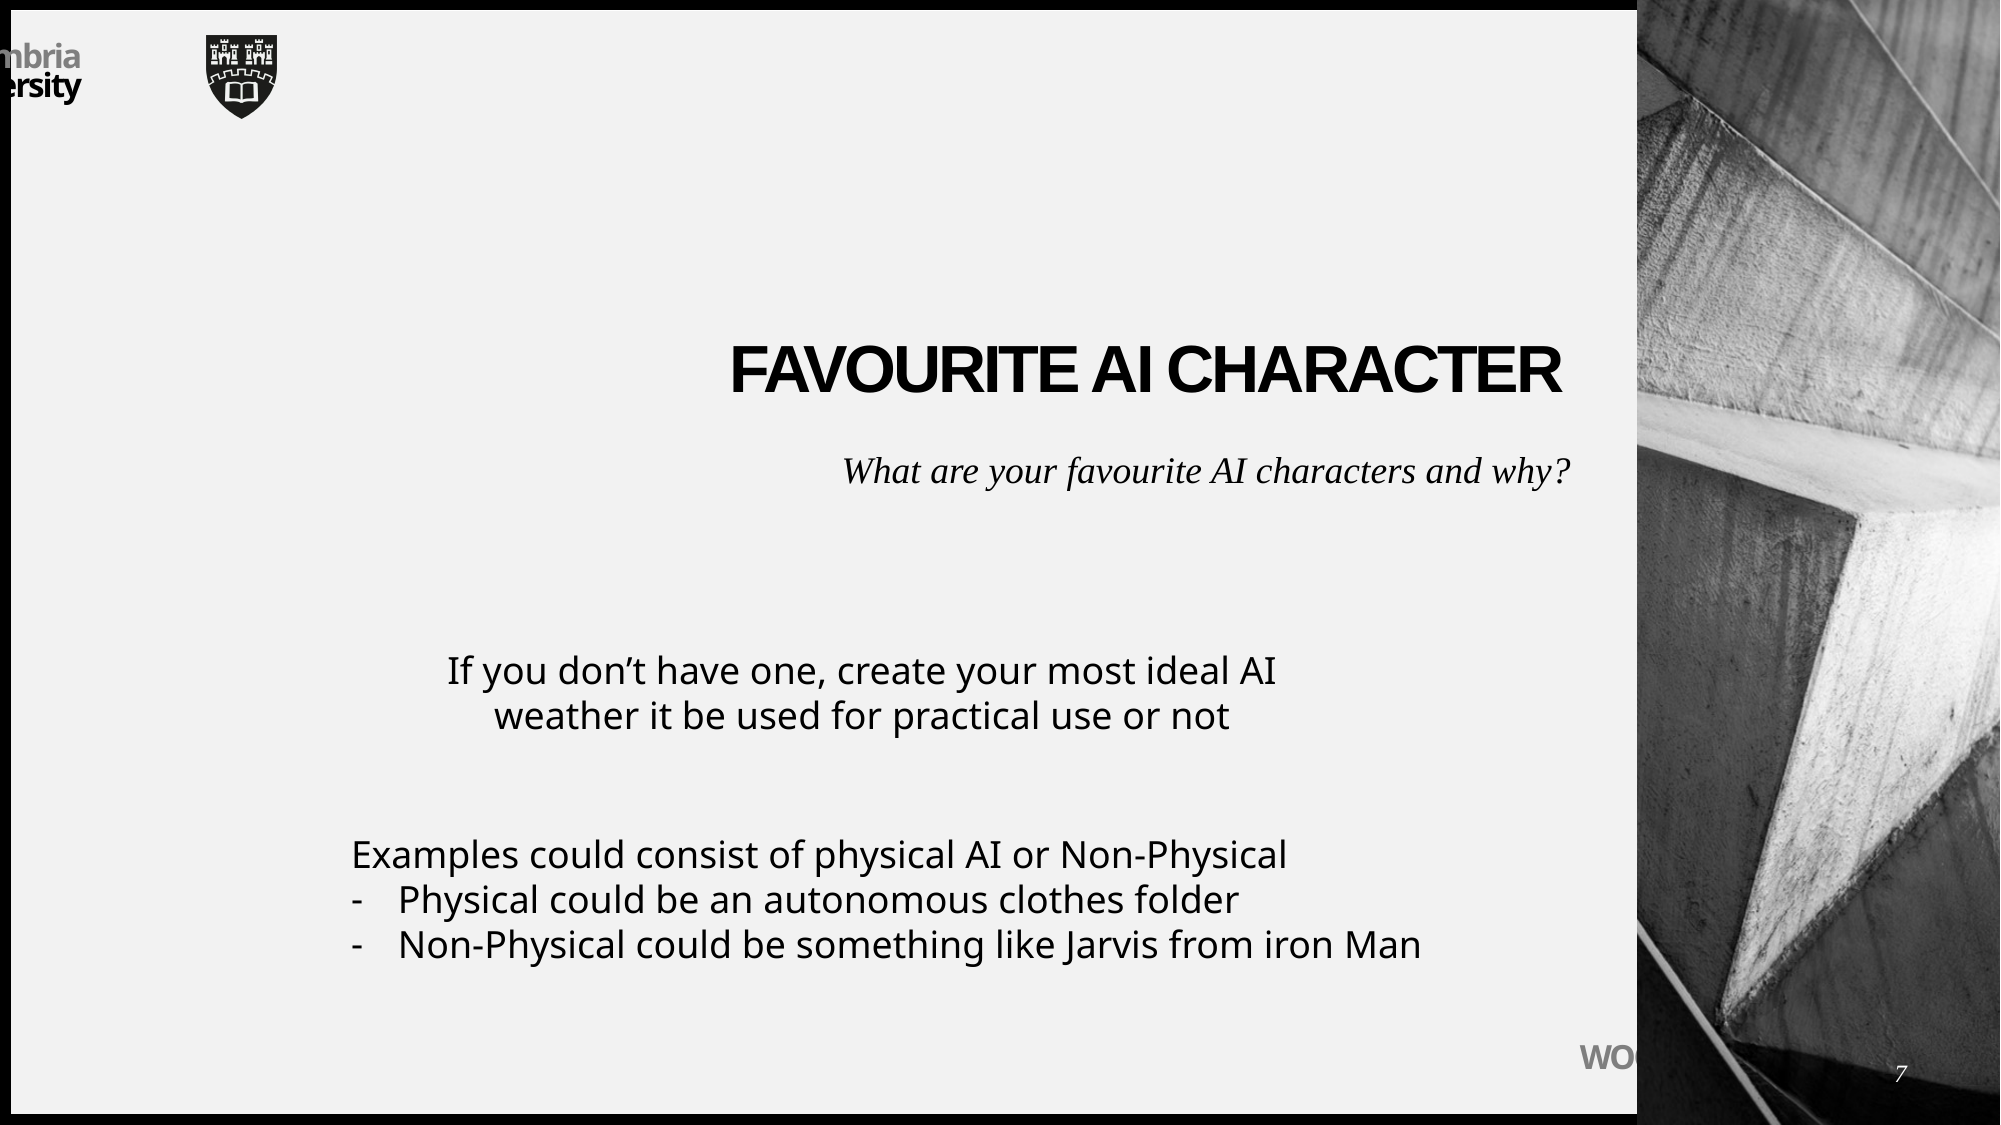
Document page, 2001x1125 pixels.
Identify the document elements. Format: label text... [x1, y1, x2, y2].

list What are your favourite AI characters and why? [841, 450, 1580, 571]
text_box Examples could consist of physical AI or Non-Physical Physical could be an autonomous clothes folder Non-Physical could be something like Jarvis from iron Man [336, 823, 1357, 1021]
text_box [1877, 1050, 1924, 1096]
title Favourite AI Character [729, 335, 1580, 407]
picture [1637, 0, 2000, 1125]
text_box Northumbria University [0, 40, 192, 107]
text_box If you don’t have one, create your most ideal AI weather it be used for practical use or not [382, 639, 1343, 746]
picture [206, 35, 277, 119]
